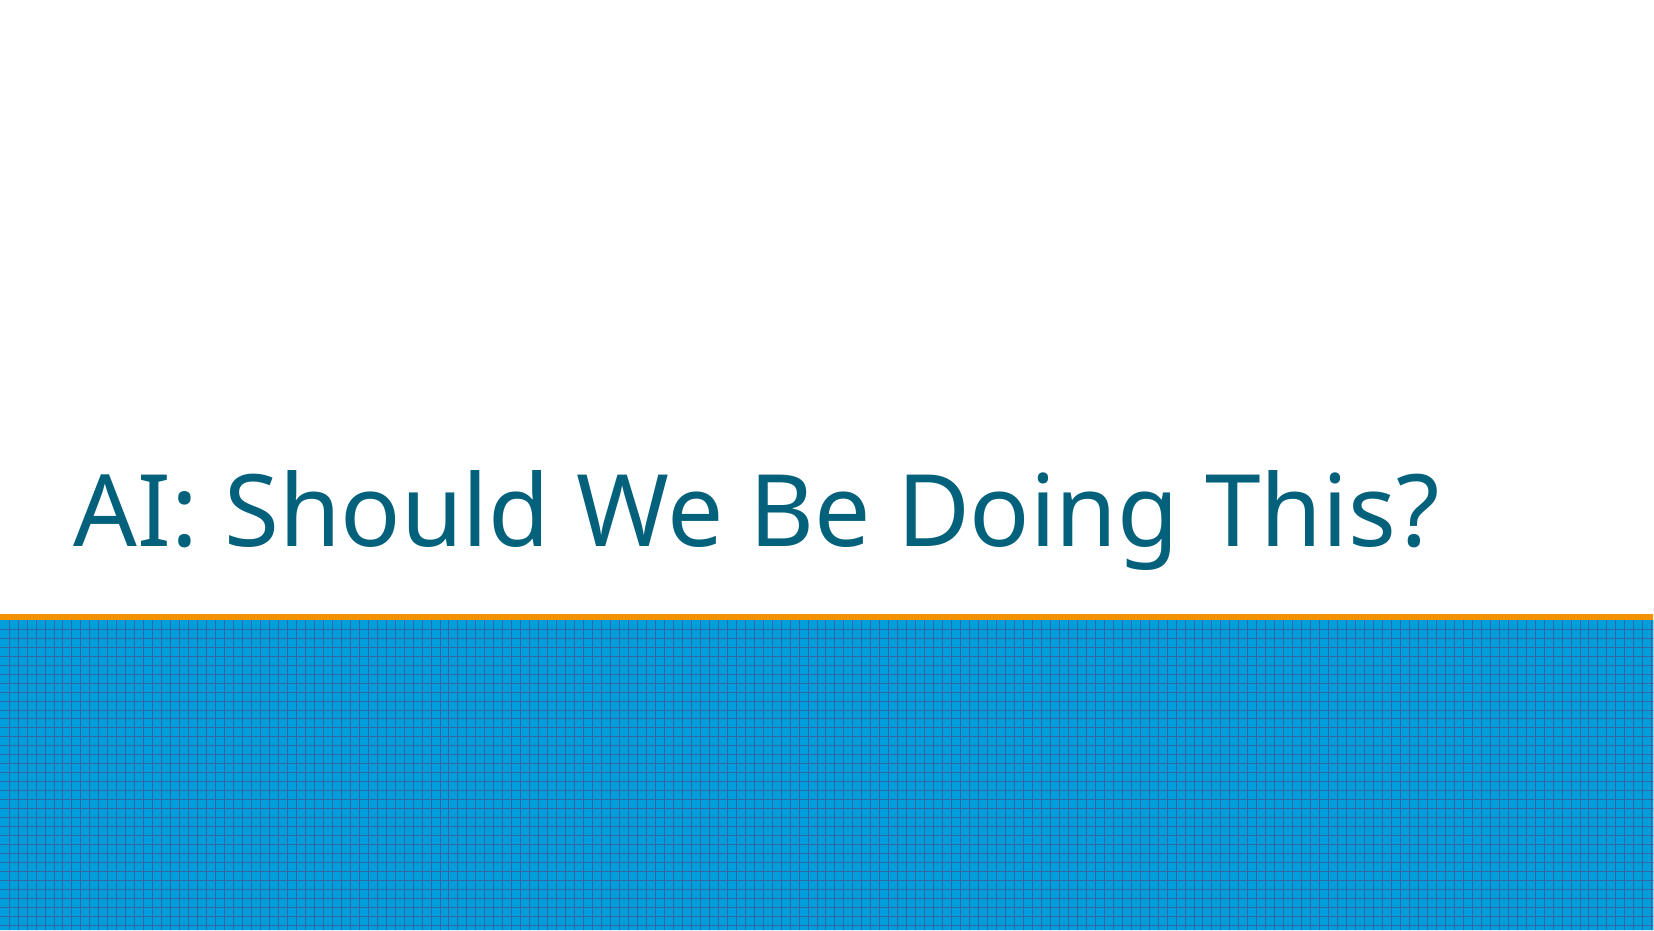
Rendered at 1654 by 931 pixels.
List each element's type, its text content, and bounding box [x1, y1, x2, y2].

title AI: Should We Be Doing This? [73, 44, 1551, 576]
